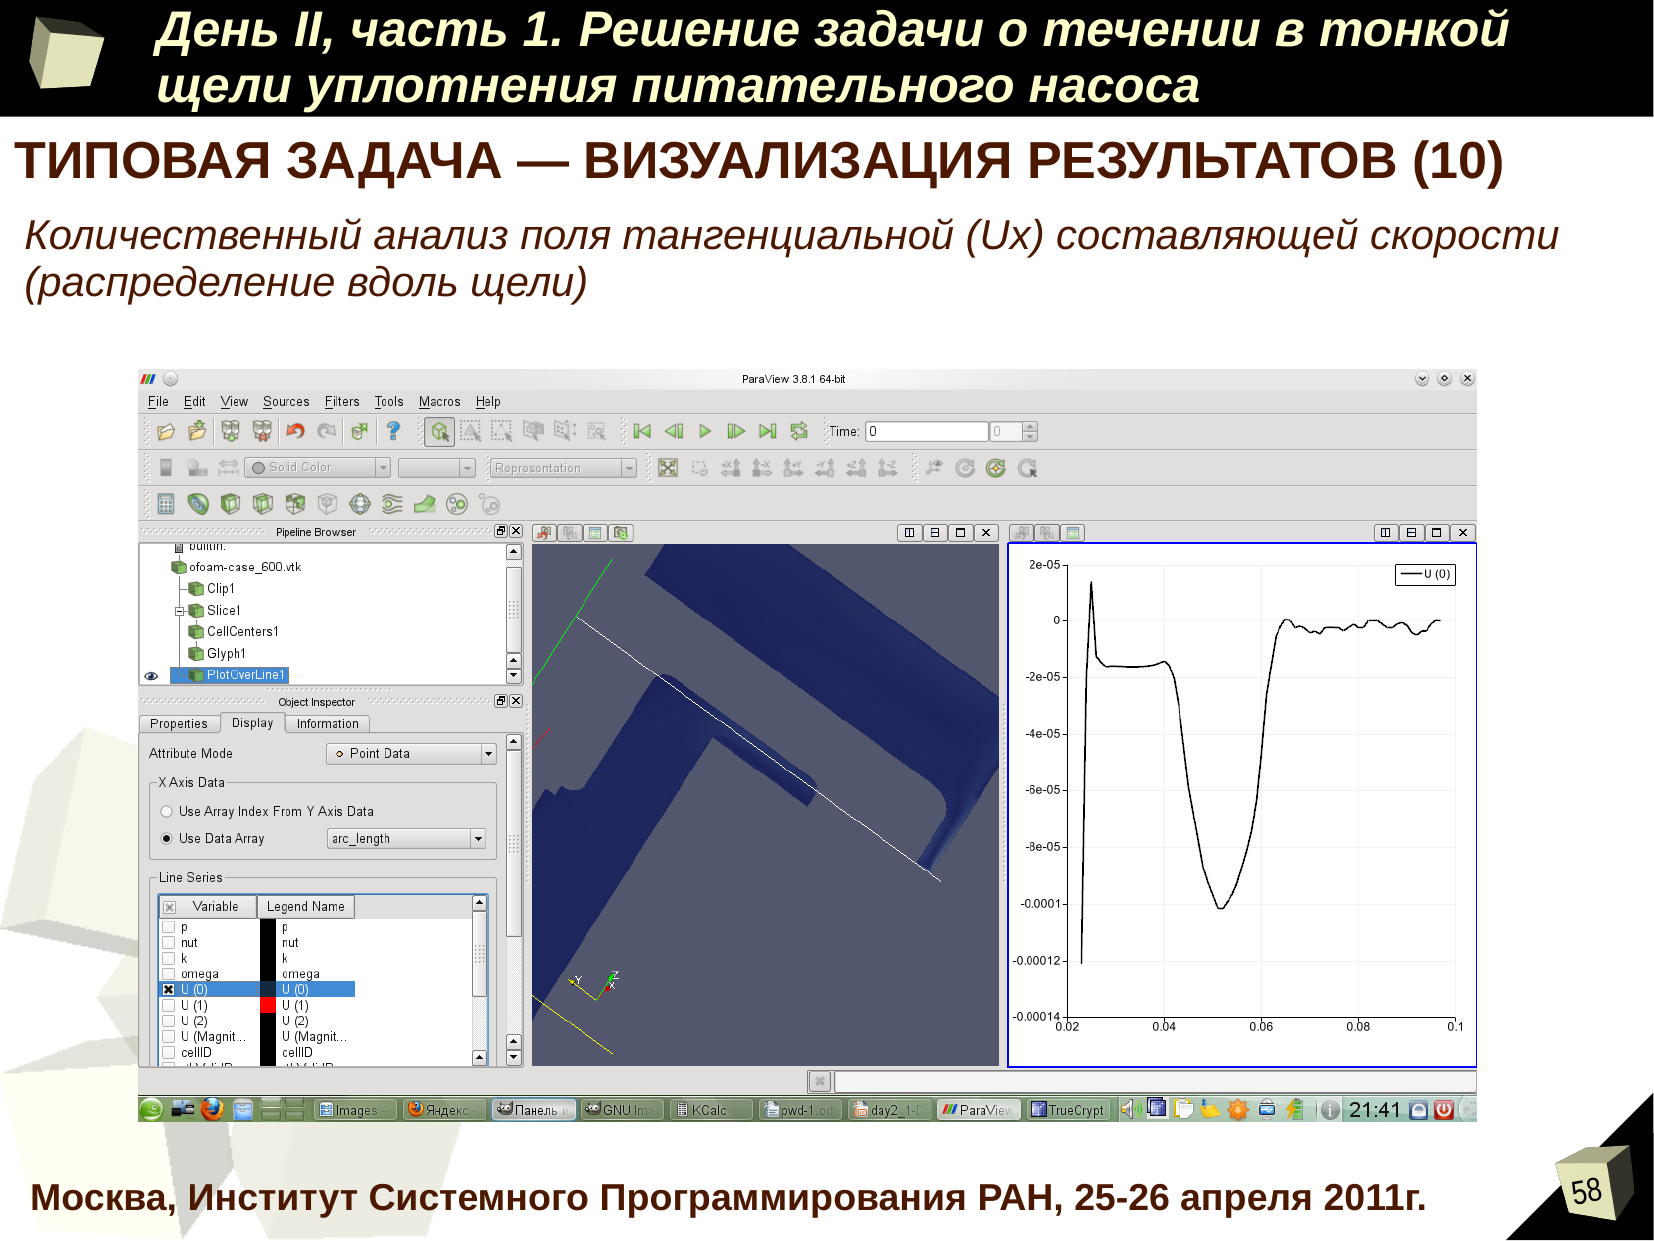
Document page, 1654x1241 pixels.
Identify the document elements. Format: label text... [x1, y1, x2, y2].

picture [0, 369, 1477, 1241]
text_box Количественный анализ поля тангенциальной (Ux) составляющей скорости (распределение вдоль щели) [9, 204, 1654, 313]
picture [464, 1193, 472, 1198]
text_box ТИПОВАЯ ЗАДАЧА — ВИЗУАЛИЗАЦИЯ РЕЗУЛЬТАТОВ (10) [0, 124, 1654, 214]
